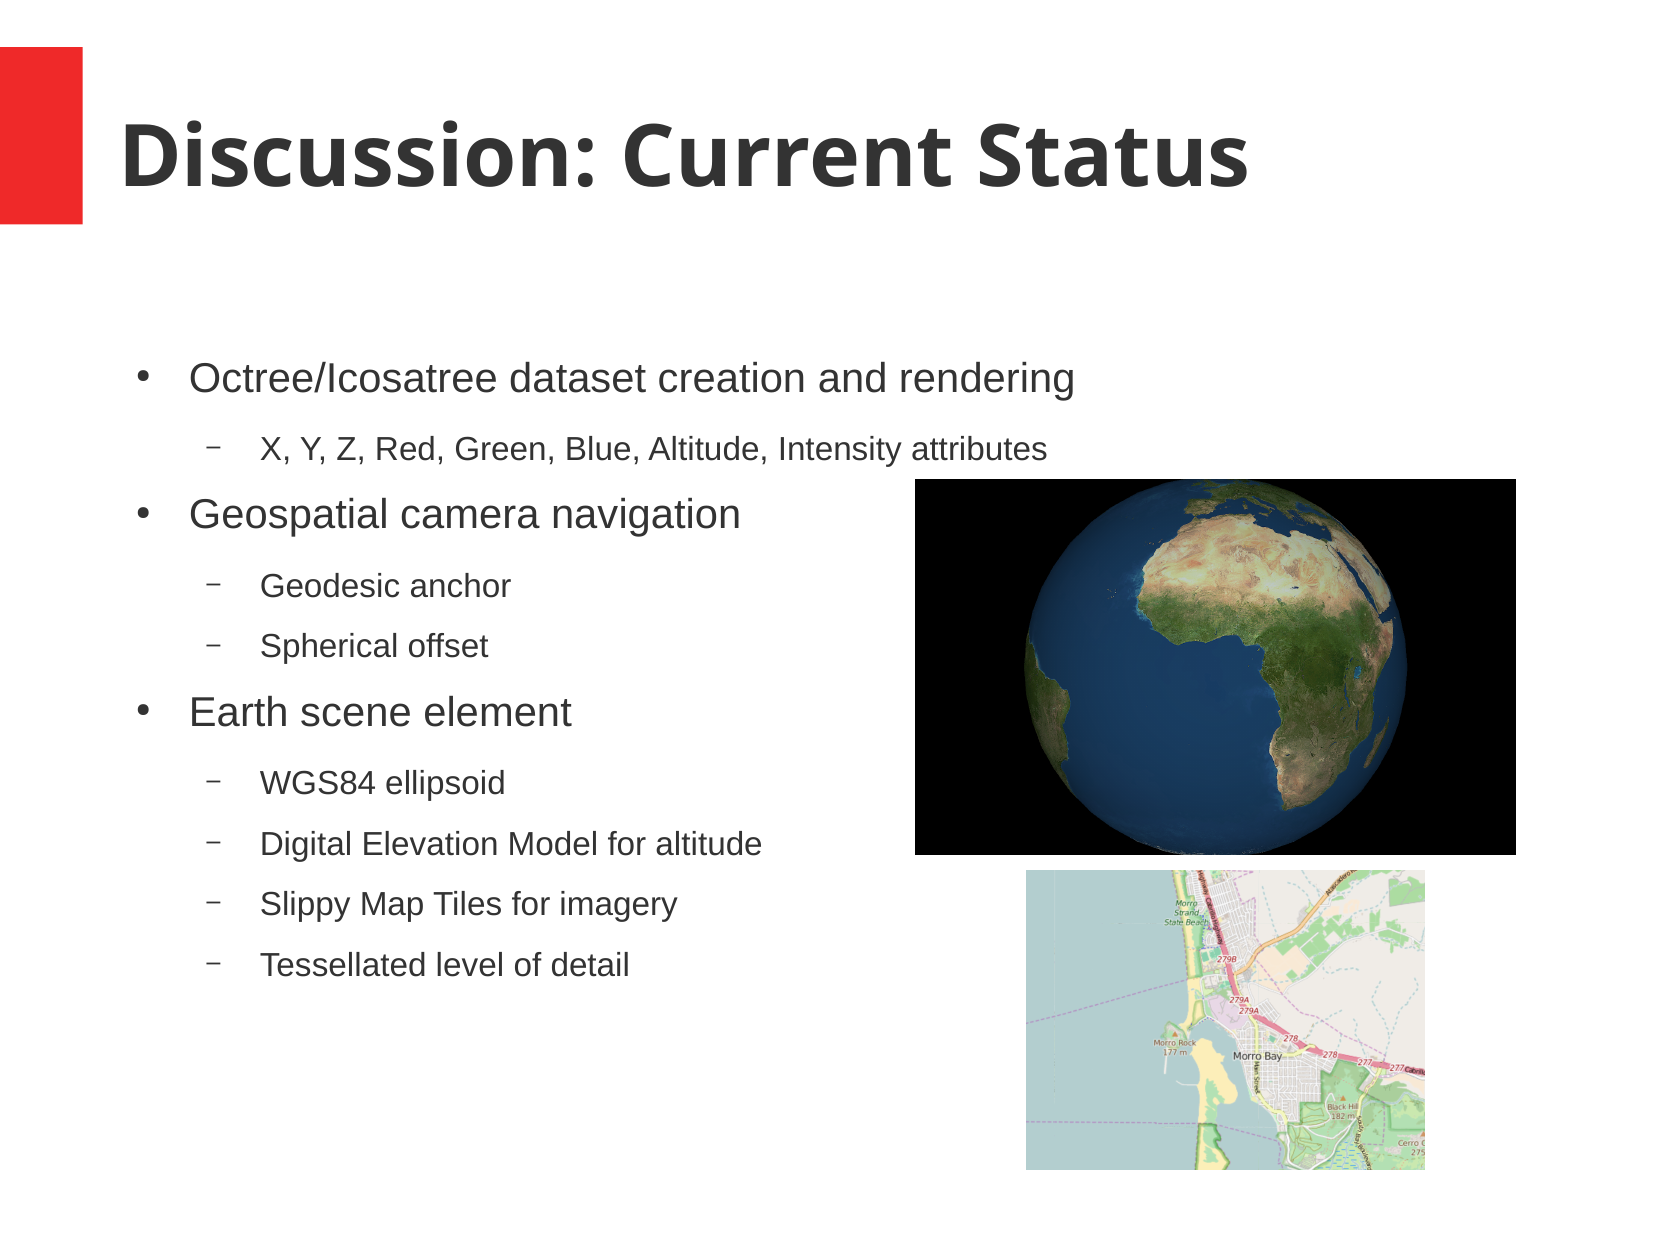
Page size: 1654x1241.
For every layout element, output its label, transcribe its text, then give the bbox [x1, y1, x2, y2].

picture [915, 479, 1516, 856]
title Discussion: Current Status [118, 49, 1571, 257]
list Octree/Icosatree dataset creation and rendering X, Y, Z, Red, Green, Blue, Altitude, Intensity attributes Geospatial camera navigation Geodesic anchor Spherical offset Earth scene element WGS84 ellipsoid Digital Elevation Model for altitude Slippy Map Tiles for imagery Tessellated level of detail [118, 354, 1536, 1074]
picture [1026, 870, 1426, 1171]
